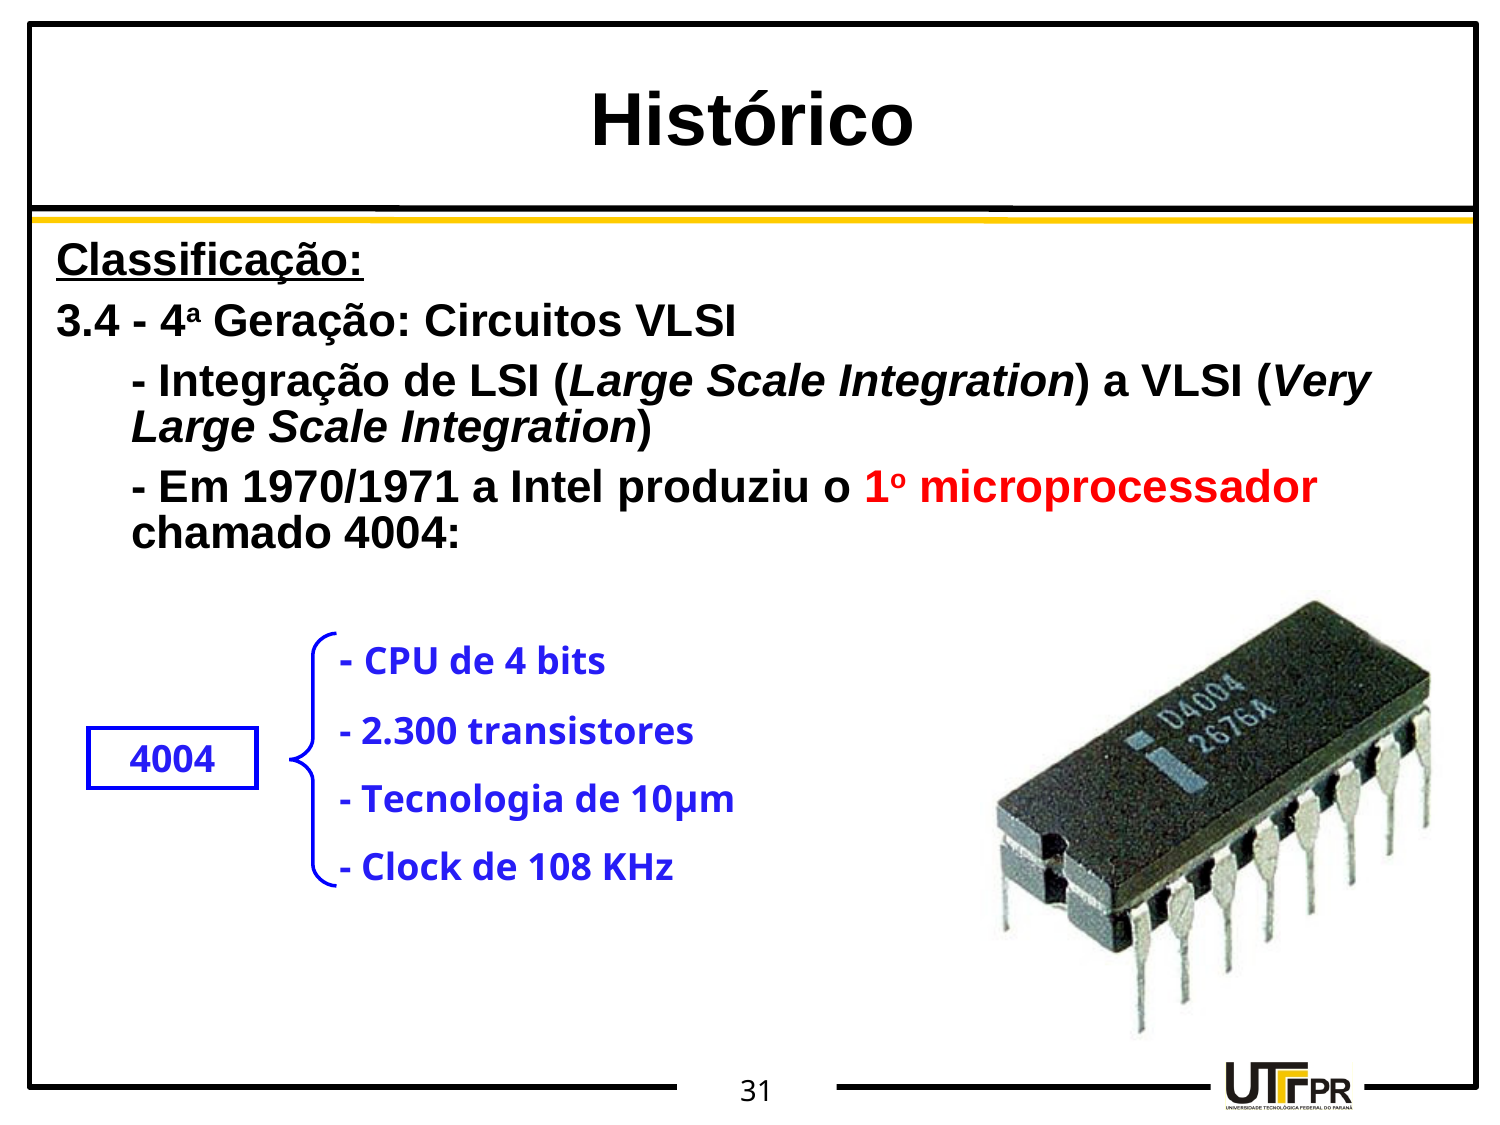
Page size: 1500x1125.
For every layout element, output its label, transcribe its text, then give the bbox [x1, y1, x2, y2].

title Histórico [29, 47, 1477, 196]
list Classificação: 3.4 - 4a Geração: Circuitos VLSI - Integração de LSI (Large Scale Integration) a VLSI (Very Large Scale Integration) - Em 1970/1971 a Intel produziu o 1o microprocessador chamado 4004: [41, 231, 1459, 1059]
text_box - CPU de 4 bits - 2.300 transistores - Tecnologia de 10µm - Clock de 108 KHz [324, 625, 857, 897]
picture [980, 590, 1450, 1043]
picture [1225, 1062, 1353, 1110]
text_box 4004 [88, 727, 257, 789]
